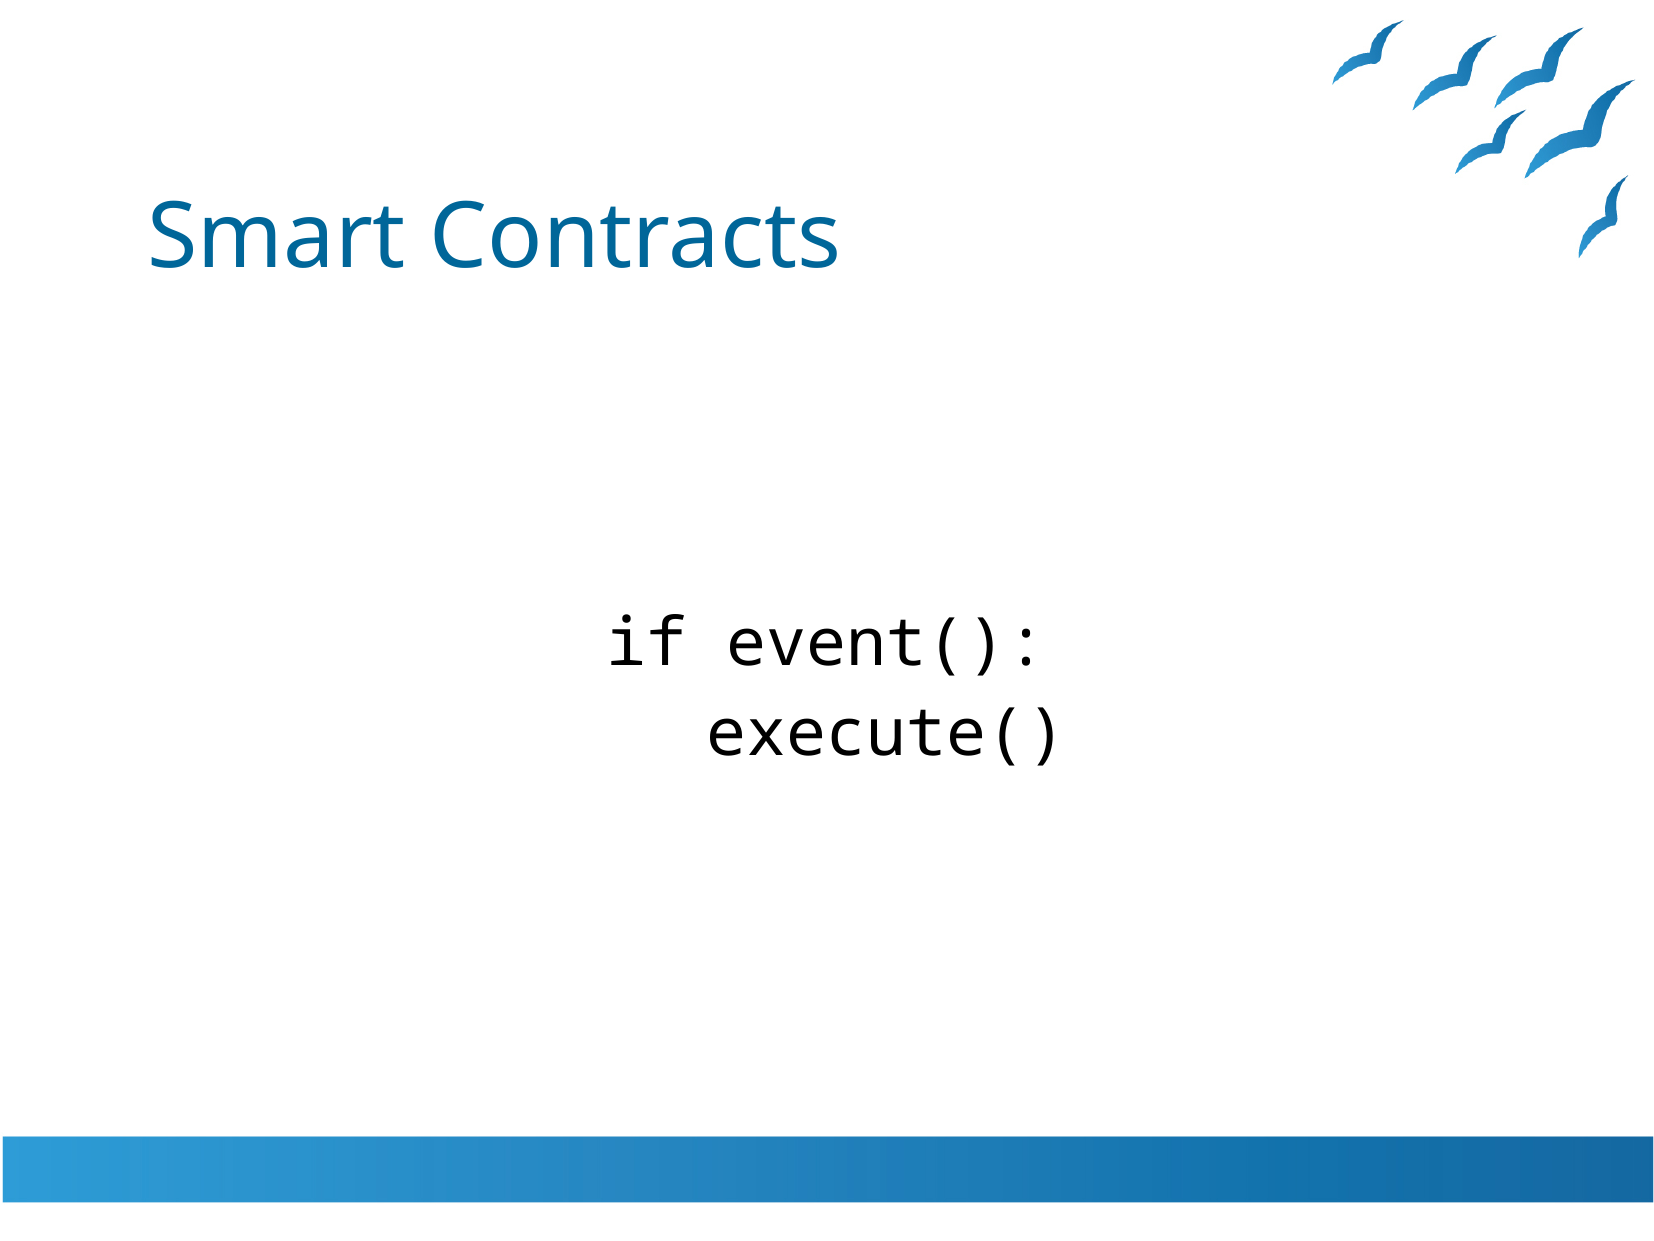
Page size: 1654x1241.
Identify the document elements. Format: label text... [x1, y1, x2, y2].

title Smart Contracts [147, 177, 1506, 287]
picture [0, 0, 1654, 1241]
subtitle if event(): execute() [147, 324, 1506, 1045]
